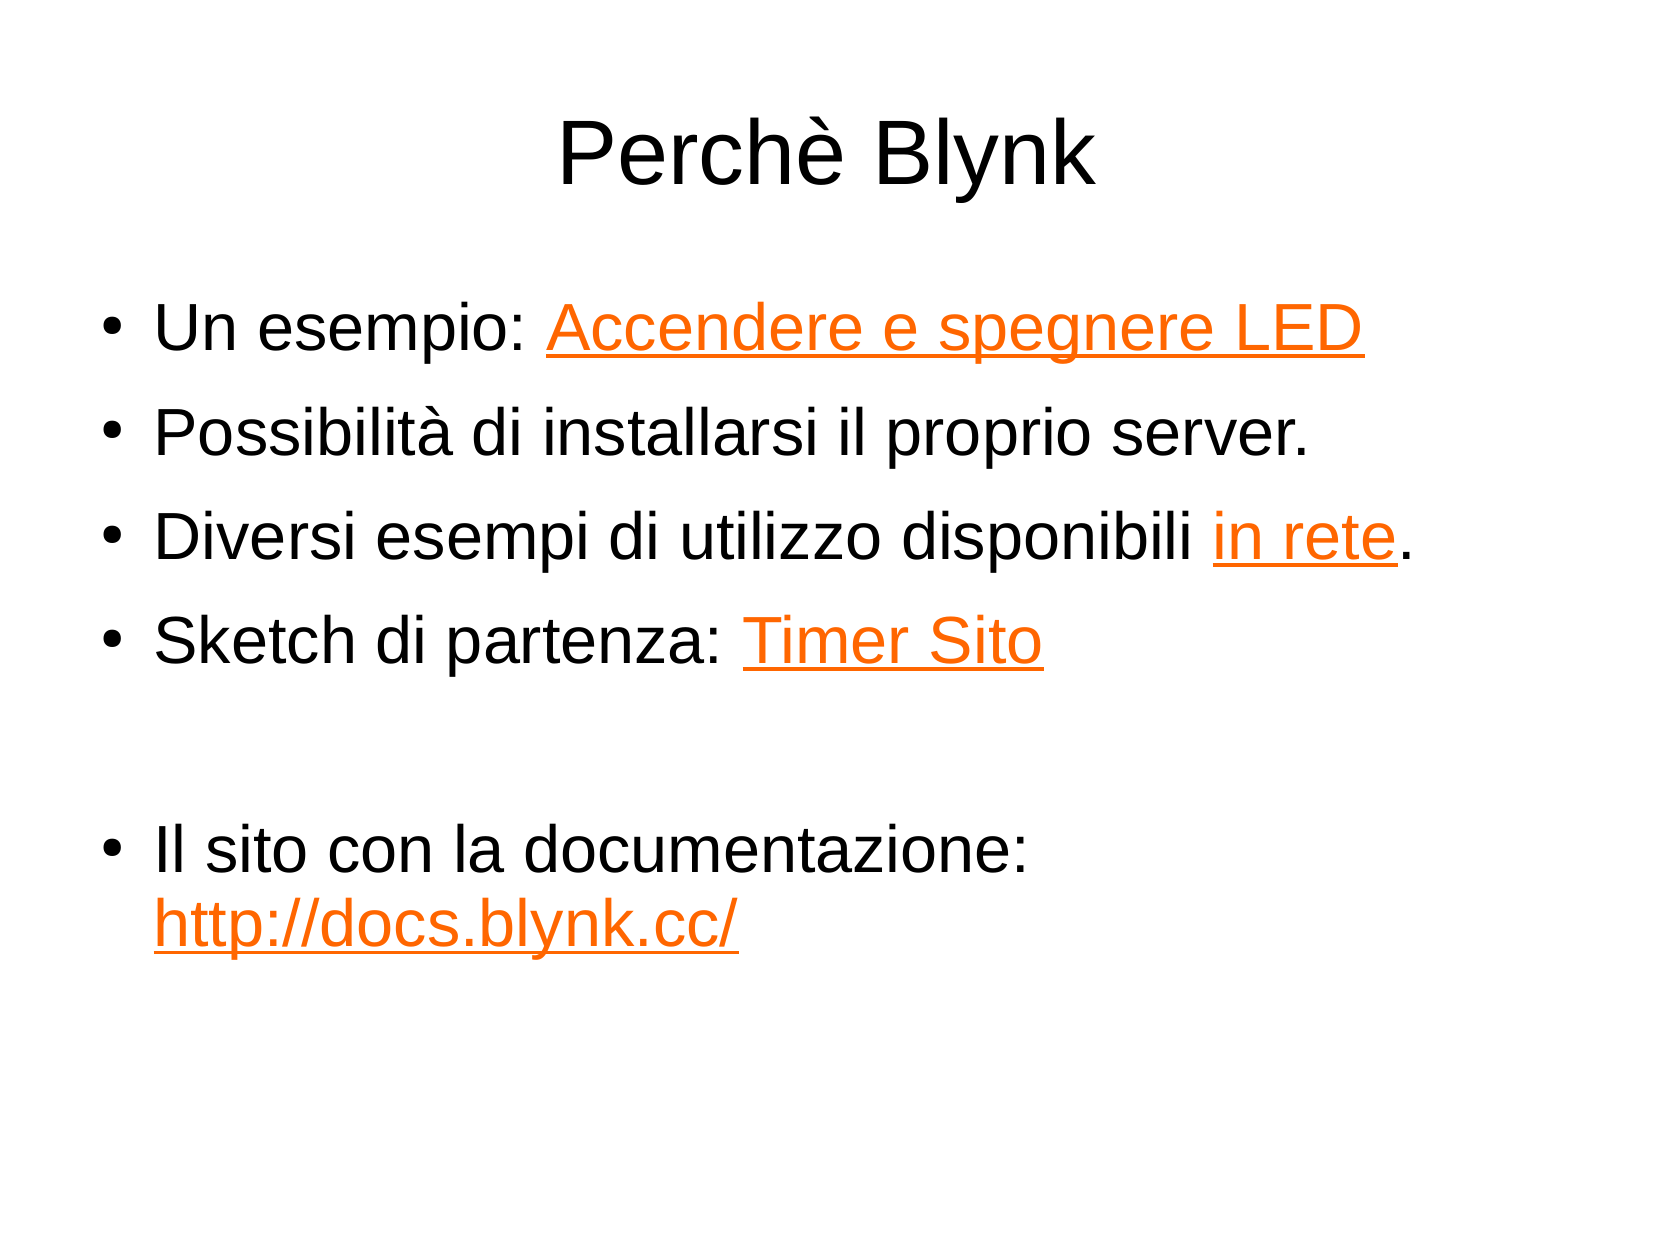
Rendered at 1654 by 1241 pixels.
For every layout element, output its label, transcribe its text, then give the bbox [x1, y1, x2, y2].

list Un esempio: Accendere e spegnere LED Possibilità di installarsi il proprio server. Diversi esempi di utilizzo disponibili in rete. Sketch di partenza: Timer Sito Il sito con la documentazione: http://docs.blynk.cc/ [82, 290, 1571, 1109]
title Perchè Blynk [82, 49, 1571, 257]
